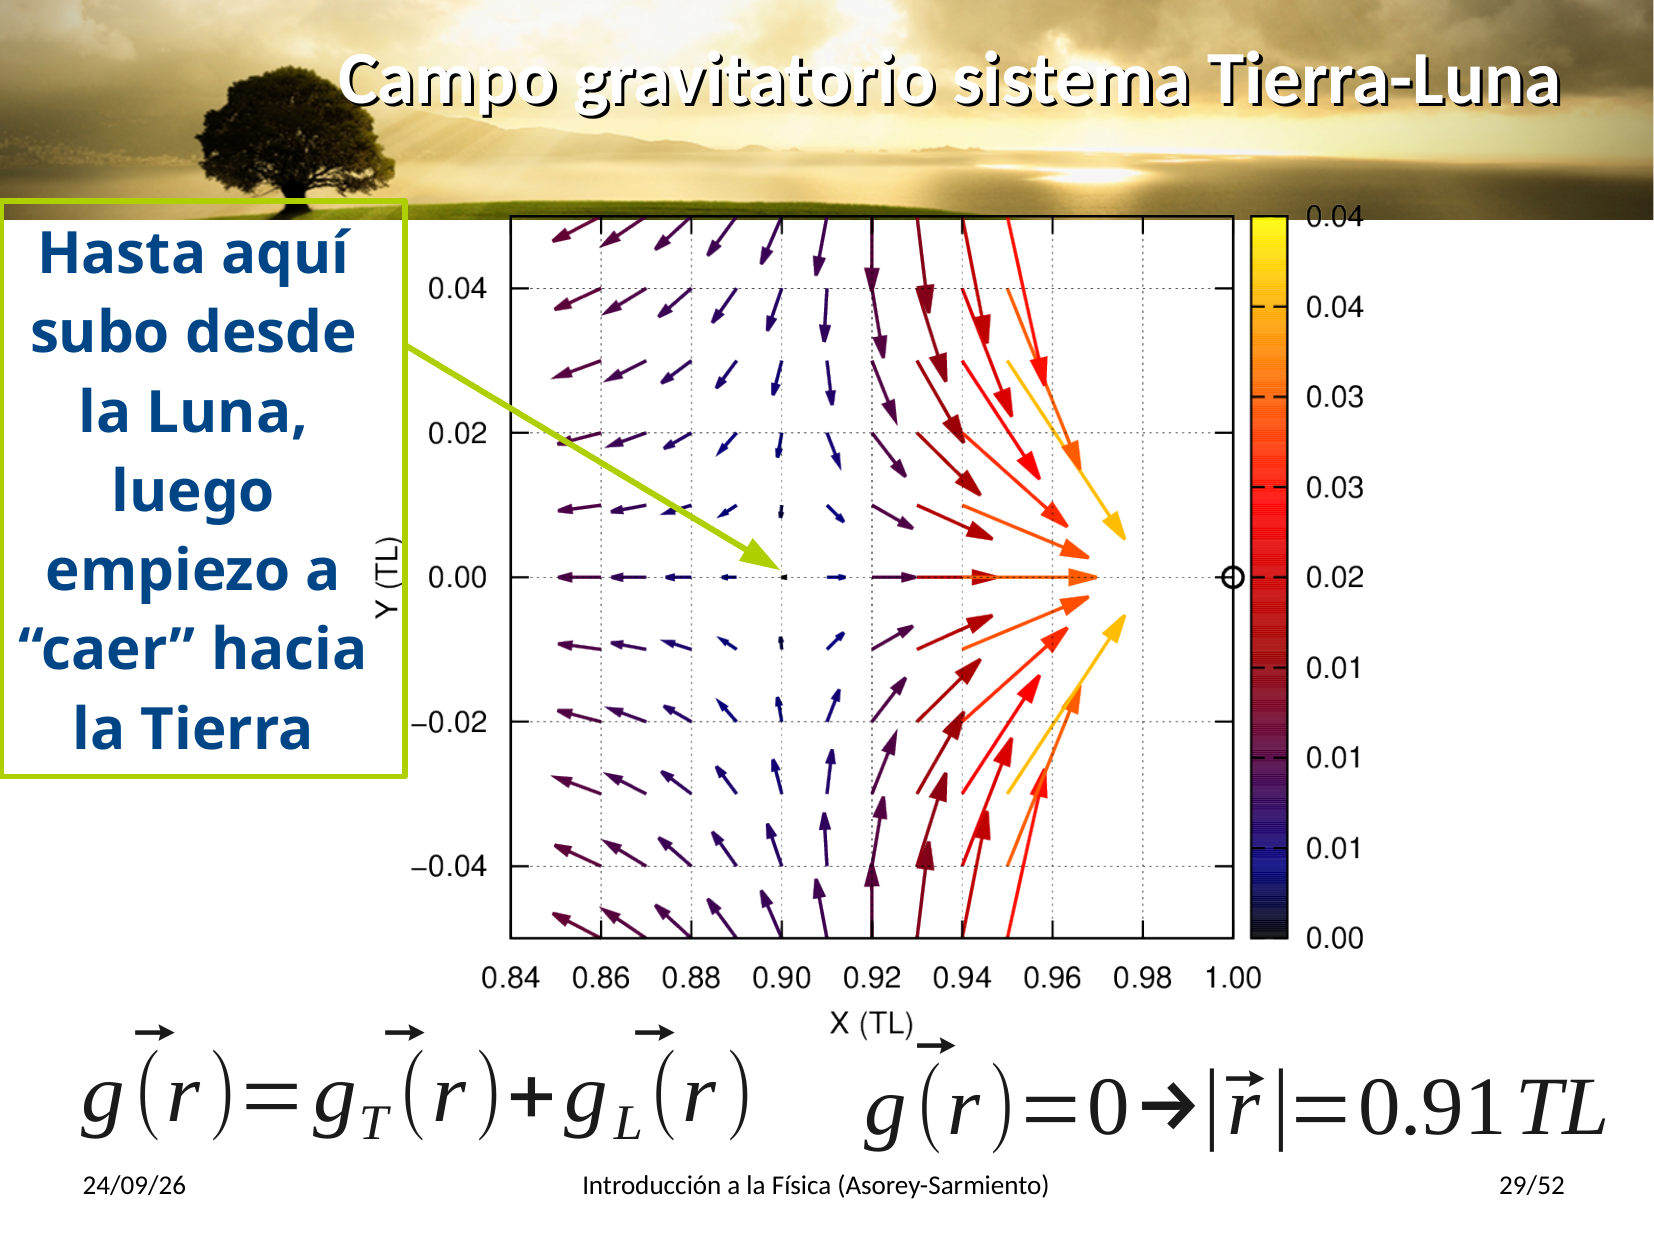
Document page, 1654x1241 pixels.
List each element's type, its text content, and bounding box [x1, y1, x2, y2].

title Campo gravitatorio sistema Tierra-Luna [75, 19, 1564, 151]
chart [71, 1020, 761, 1151]
chart [855, 1033, 1617, 1158]
picture [0, 0, 1654, 1141]
text_box Hasta aquí subo desde la Luna, luego empiezo a “caer” hacia la Tierra [1, 201, 406, 696]
picture [90, 696, 402, 774]
